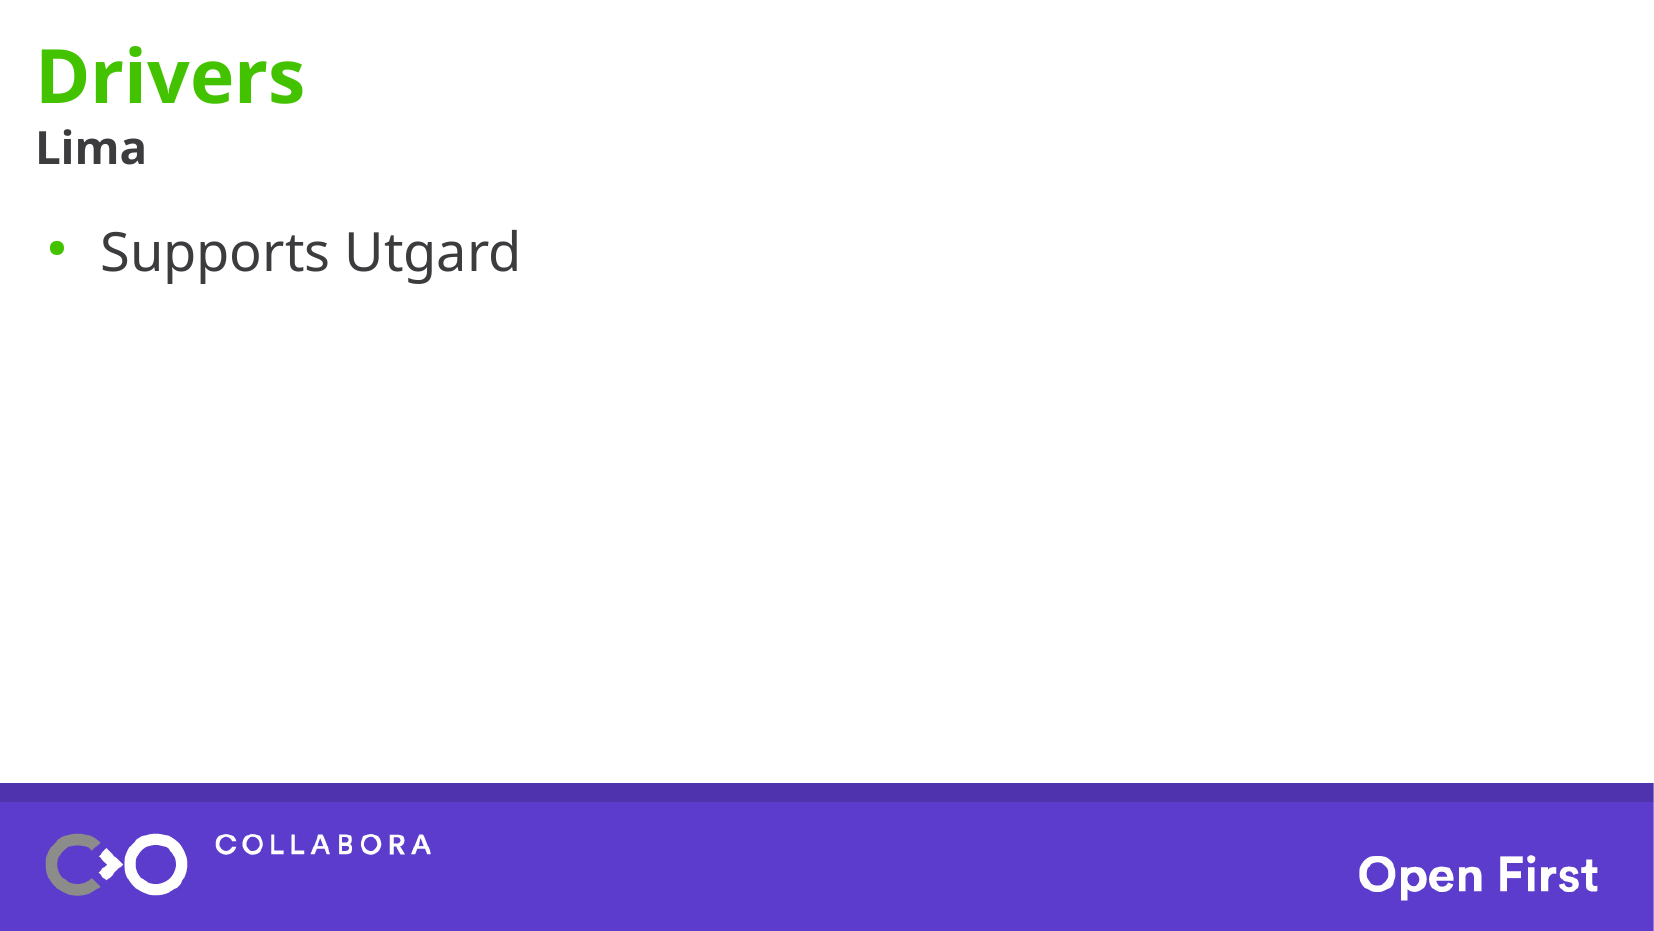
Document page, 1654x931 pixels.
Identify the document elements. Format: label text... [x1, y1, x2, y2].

picture [0, 0, 1654, 931]
title Drivers Lima [35, 28, 1608, 193]
list Supports Utgard [29, 207, 1602, 851]
